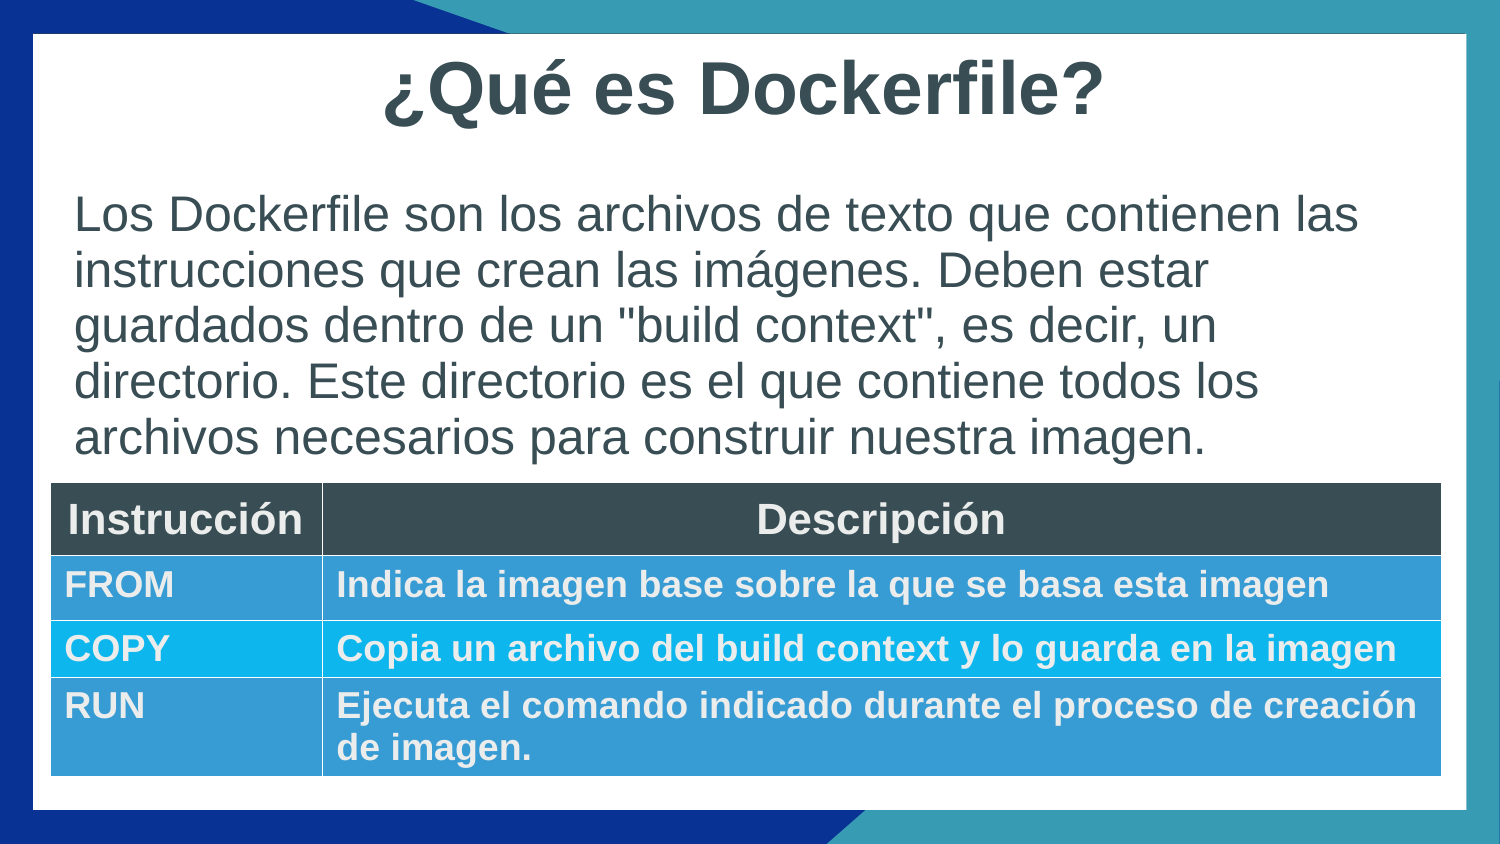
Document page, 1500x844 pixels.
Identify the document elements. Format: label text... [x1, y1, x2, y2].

table_cell FROM [51, 556, 322, 620]
table_cell RUN [51, 678, 322, 776]
table_cell Indica la imagen base sobre la que se basa esta imagen [323, 556, 1441, 620]
text_box Los Dockerfile son los archivos de texto que contienen las instrucciones que crean las imágenes. Deben estar guardados dentro de un "build context", es decir, un directorio. Este directorio es el que contiene todos los archivos necesarios para construir nuestra imagen. [59, 178, 1447, 473]
table_cell COPY [51, 621, 322, 677]
table_cell Ejecuta el comando indicado durante el proceso de creación de imagen. [323, 678, 1441, 776]
text_box ¿Qué es Dockerfile? [41, 39, 1447, 223]
table_cell Copia un archivo del build context y lo guarda en la imagen [323, 621, 1441, 677]
table_header Descripción [323, 483, 1441, 555]
table_header Instrucción [51, 483, 322, 555]
